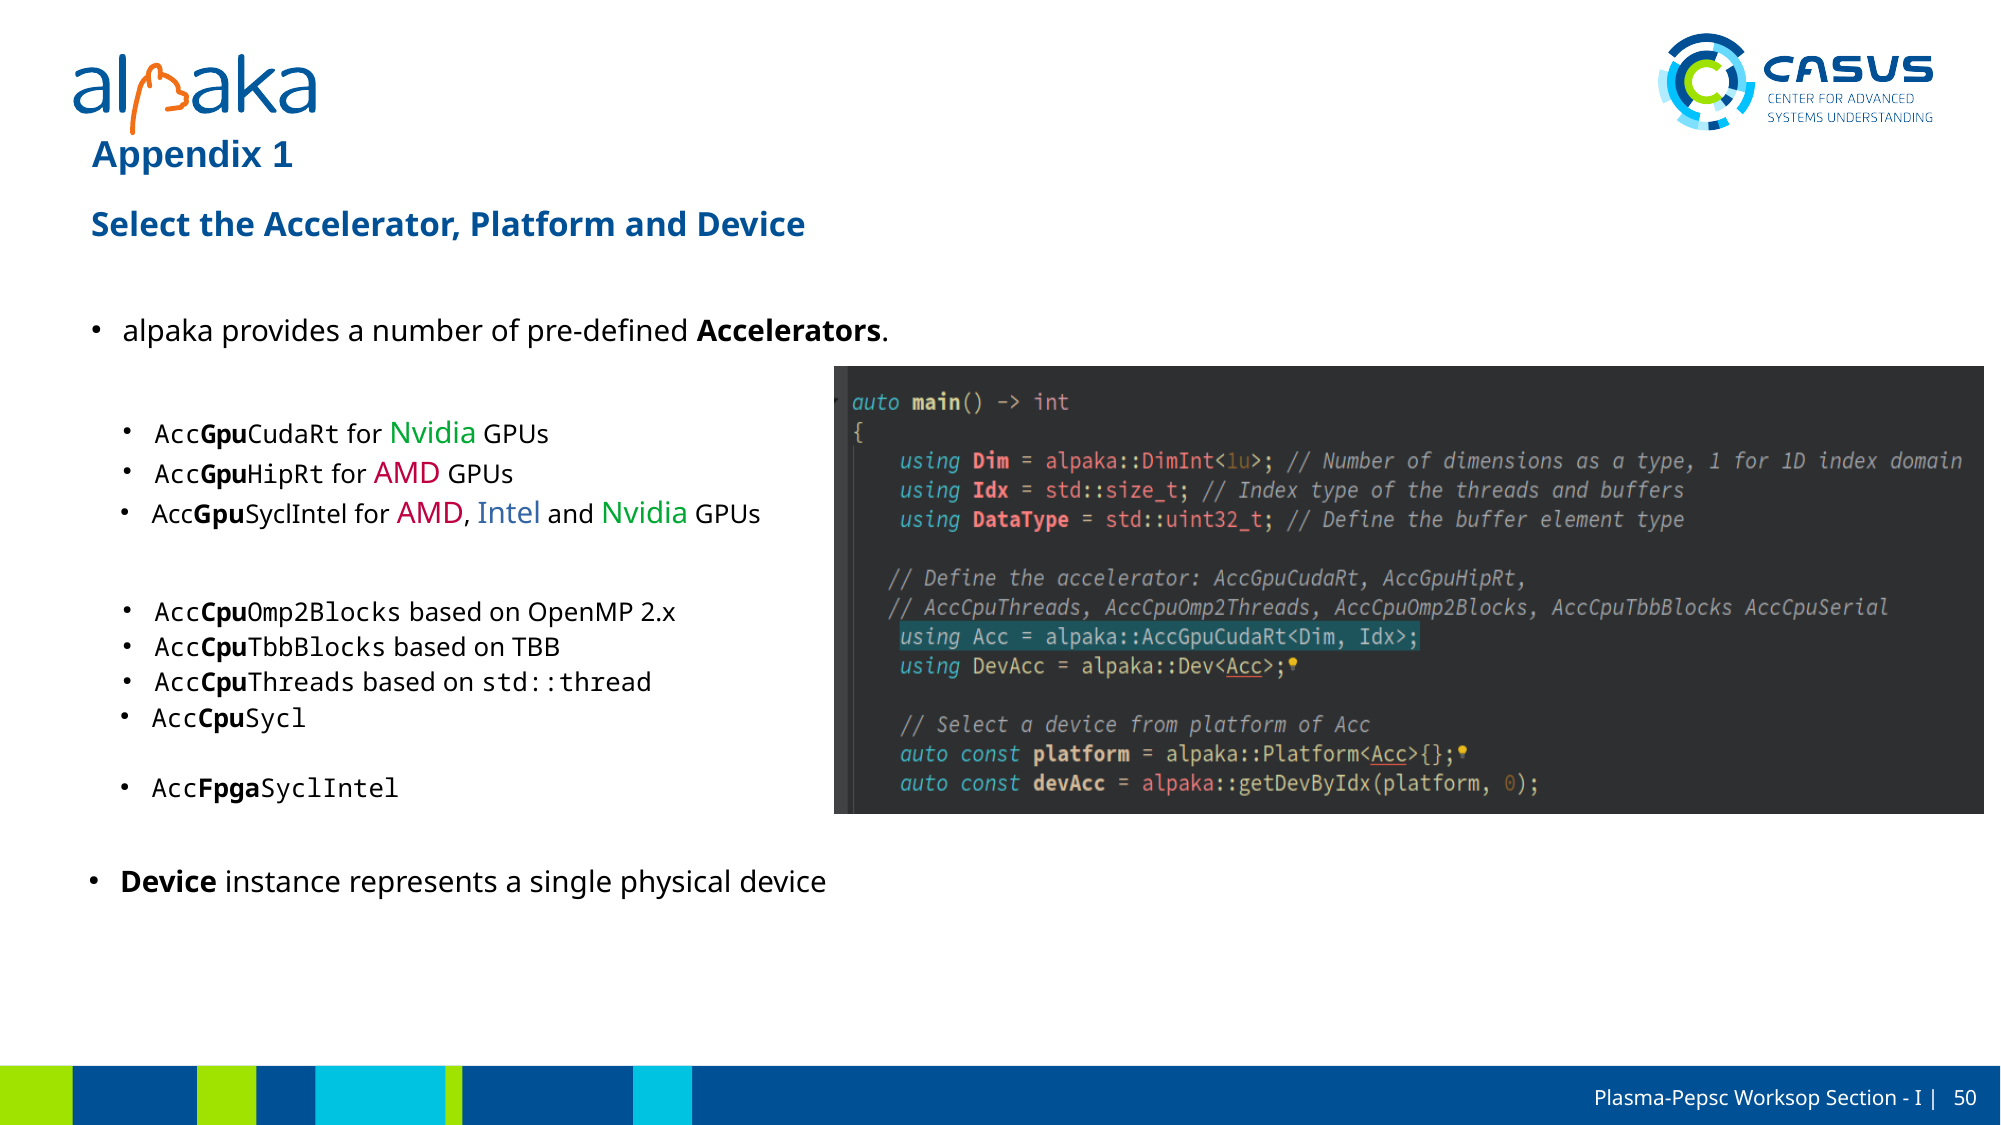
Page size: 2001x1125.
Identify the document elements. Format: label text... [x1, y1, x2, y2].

picture [72, 53, 317, 136]
text_box Appendix 1 [76, 125, 373, 225]
list Select the Accelerator, Platform and Device alpaka provides a number of pre-defined Accelerators. AccGpuCudaRt for Nvidia GPUs AccGpuHipRt for AMD GPUs AccGpuSyclIntel for AMD, Intel and Nvidia GPUs AccCpuOmp2Blocks based on OpenMP 2.x AccCpuTbbBlocks based on TBB AccCpuThreads based on std::thread AccCpuSycl AccFpgaSyclIntel Device instance represents a single physical device [88, 200, 902, 916]
picture [1658, 33, 1933, 131]
picture [834, 366, 1984, 814]
